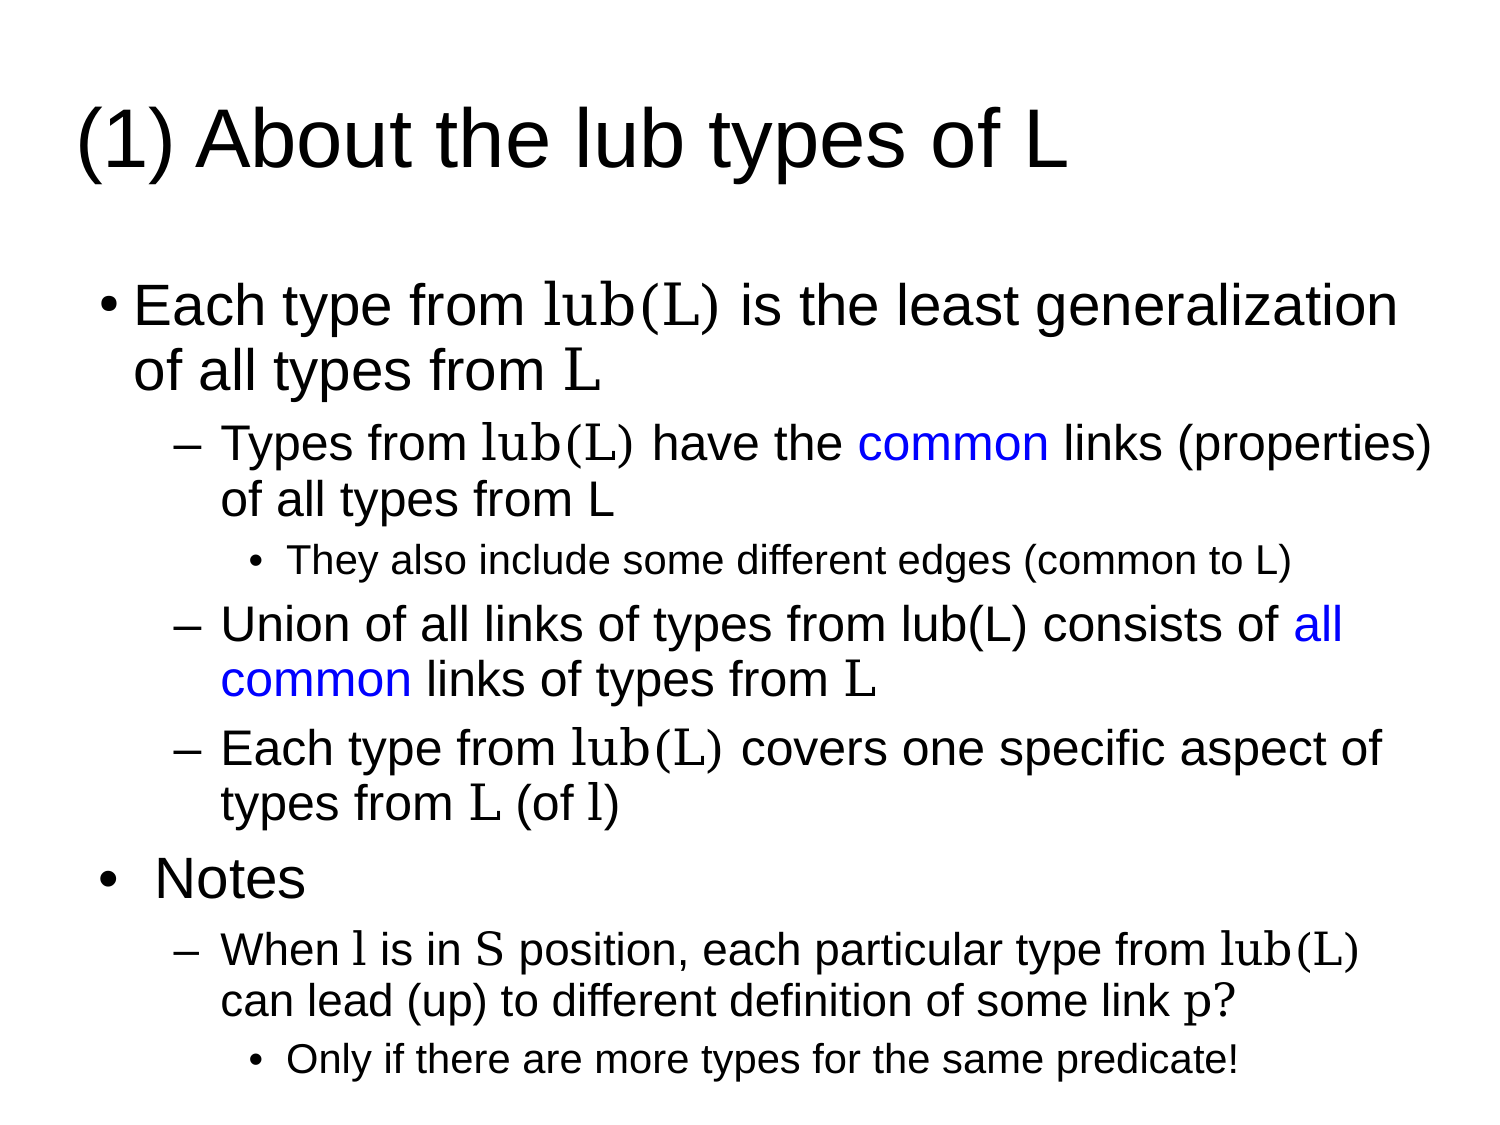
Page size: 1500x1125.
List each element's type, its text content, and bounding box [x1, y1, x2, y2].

list Each type from lub(L) is the least generalization of all types from L Types from lub(L) have the common links (properties) of all types from L They also include some different edges (common to L) Union of all links of types from lub(L) consists of all common links of types from L Each type from lub(L) covers one specific aspect of types from L (of l) Notes When l is in S position, each particular type from lub(L) can lead (up) to different definition of some link p? Only if there are more types for the same predicate! [98, 272, 1447, 1125]
title (1) About the lub types of L [75, 45, 1426, 233]
